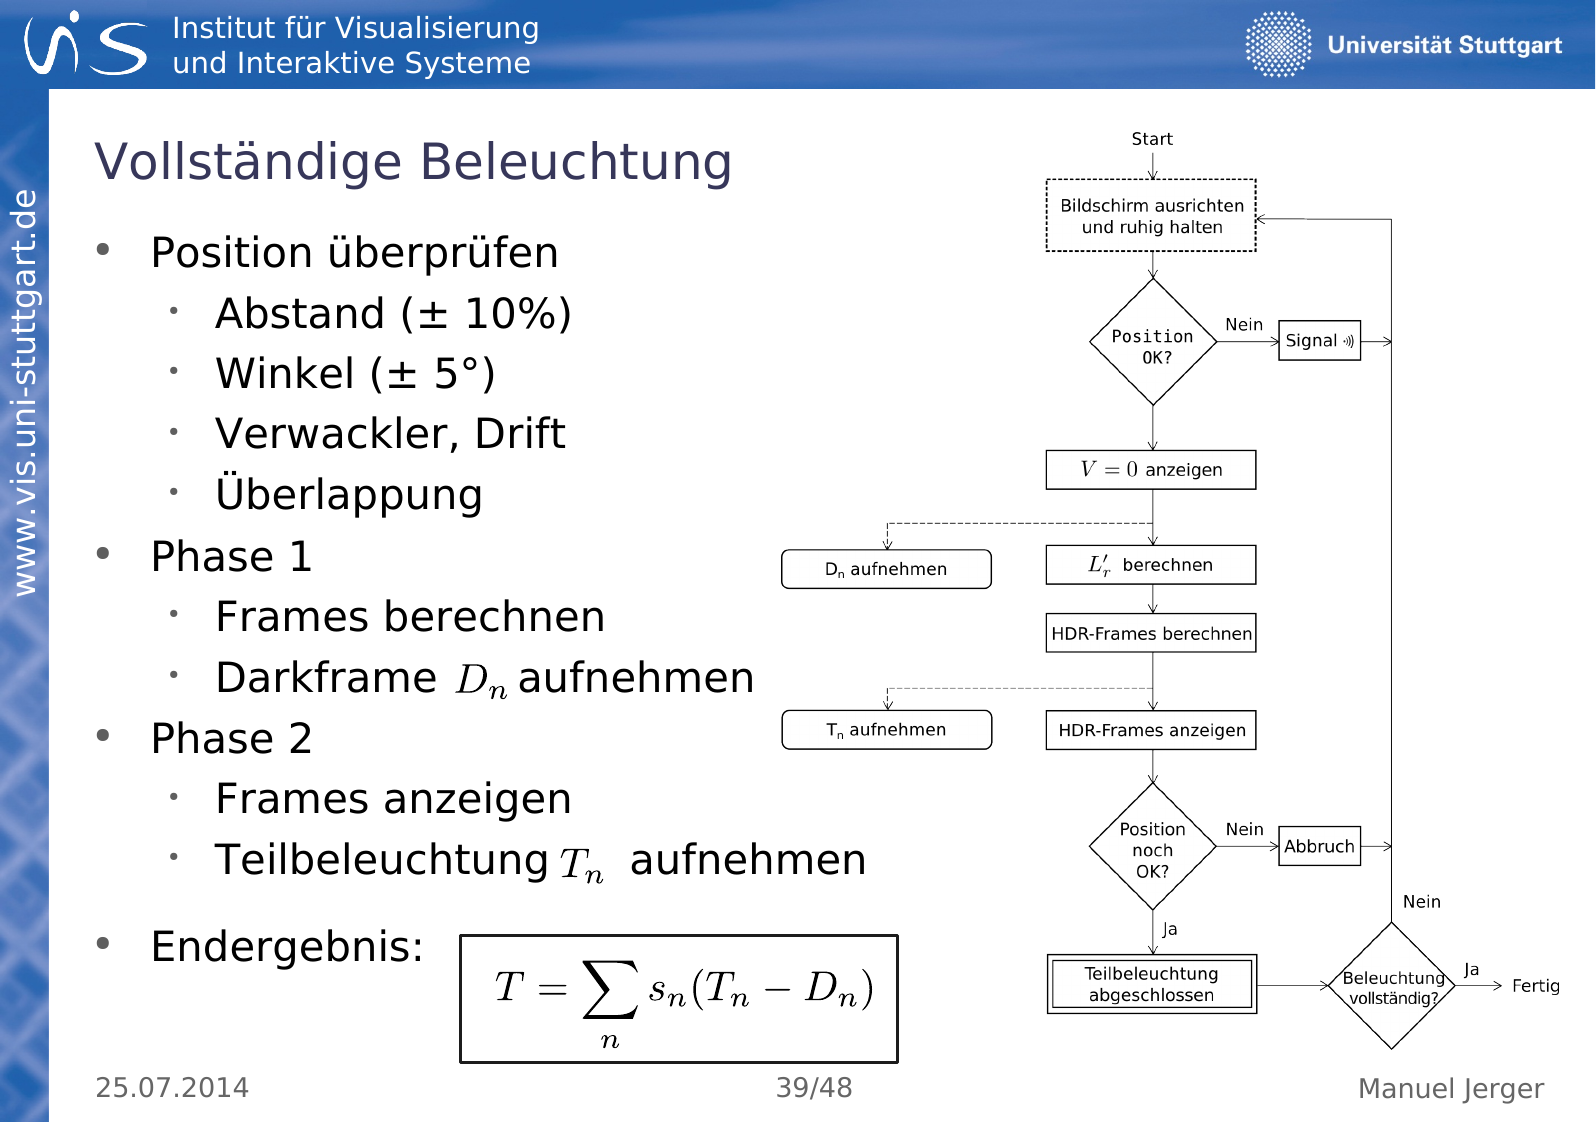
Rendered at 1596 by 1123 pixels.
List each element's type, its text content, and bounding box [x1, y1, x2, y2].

picture [24, 0, 1596, 89]
title Vollständige Beleuchtung [94, 117, 1534, 201]
picture [0, 0, 49, 1122]
text_box [559, 848, 605, 884]
list Position überprüfen Abstand (± 10%) Winkel (± 5°) Verwackler, Drift Überlappung Phase 1 Frames berechnen Darkframe aufnehmen Phase 2 Frames anzeigen Teilbeleuchtung aufnehmen Endergebnis: [94, 225, 993, 1053]
text_box [460, 1053, 898, 1063]
text_box [453, 664, 509, 700]
picture [781, 132, 1559, 1050]
text_box [494, 956, 877, 1049]
